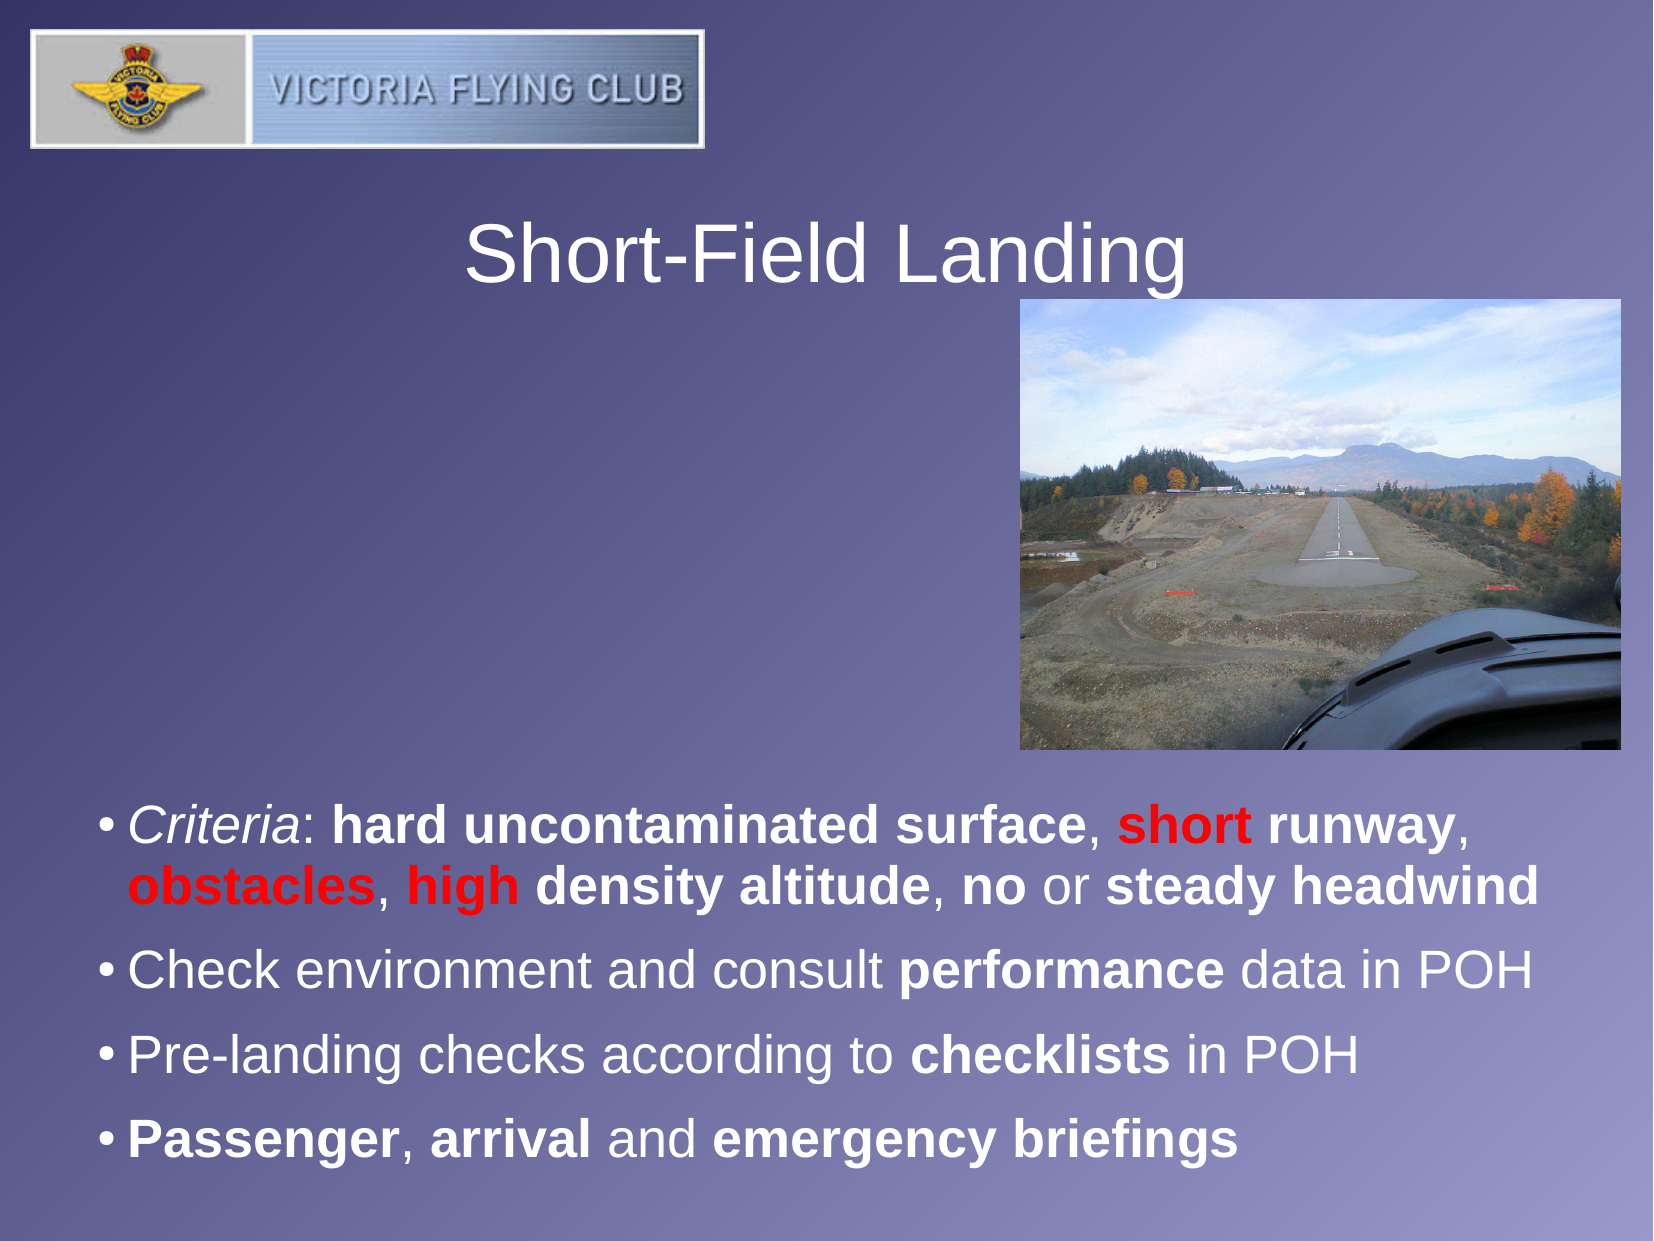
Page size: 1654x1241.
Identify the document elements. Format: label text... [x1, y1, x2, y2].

title Short-Field Landing [82, 150, 1571, 358]
picture [1020, 299, 1621, 751]
picture [30, 29, 705, 149]
list Criteria: hard uncontaminated surface, short runway, obstacles, high density altitude, no or steady headwind Check environment and consult performance data in POH Pre-landing checks according to checklists in POH Passenger, arrival and emergency briefings [82, 795, 1571, 1201]
